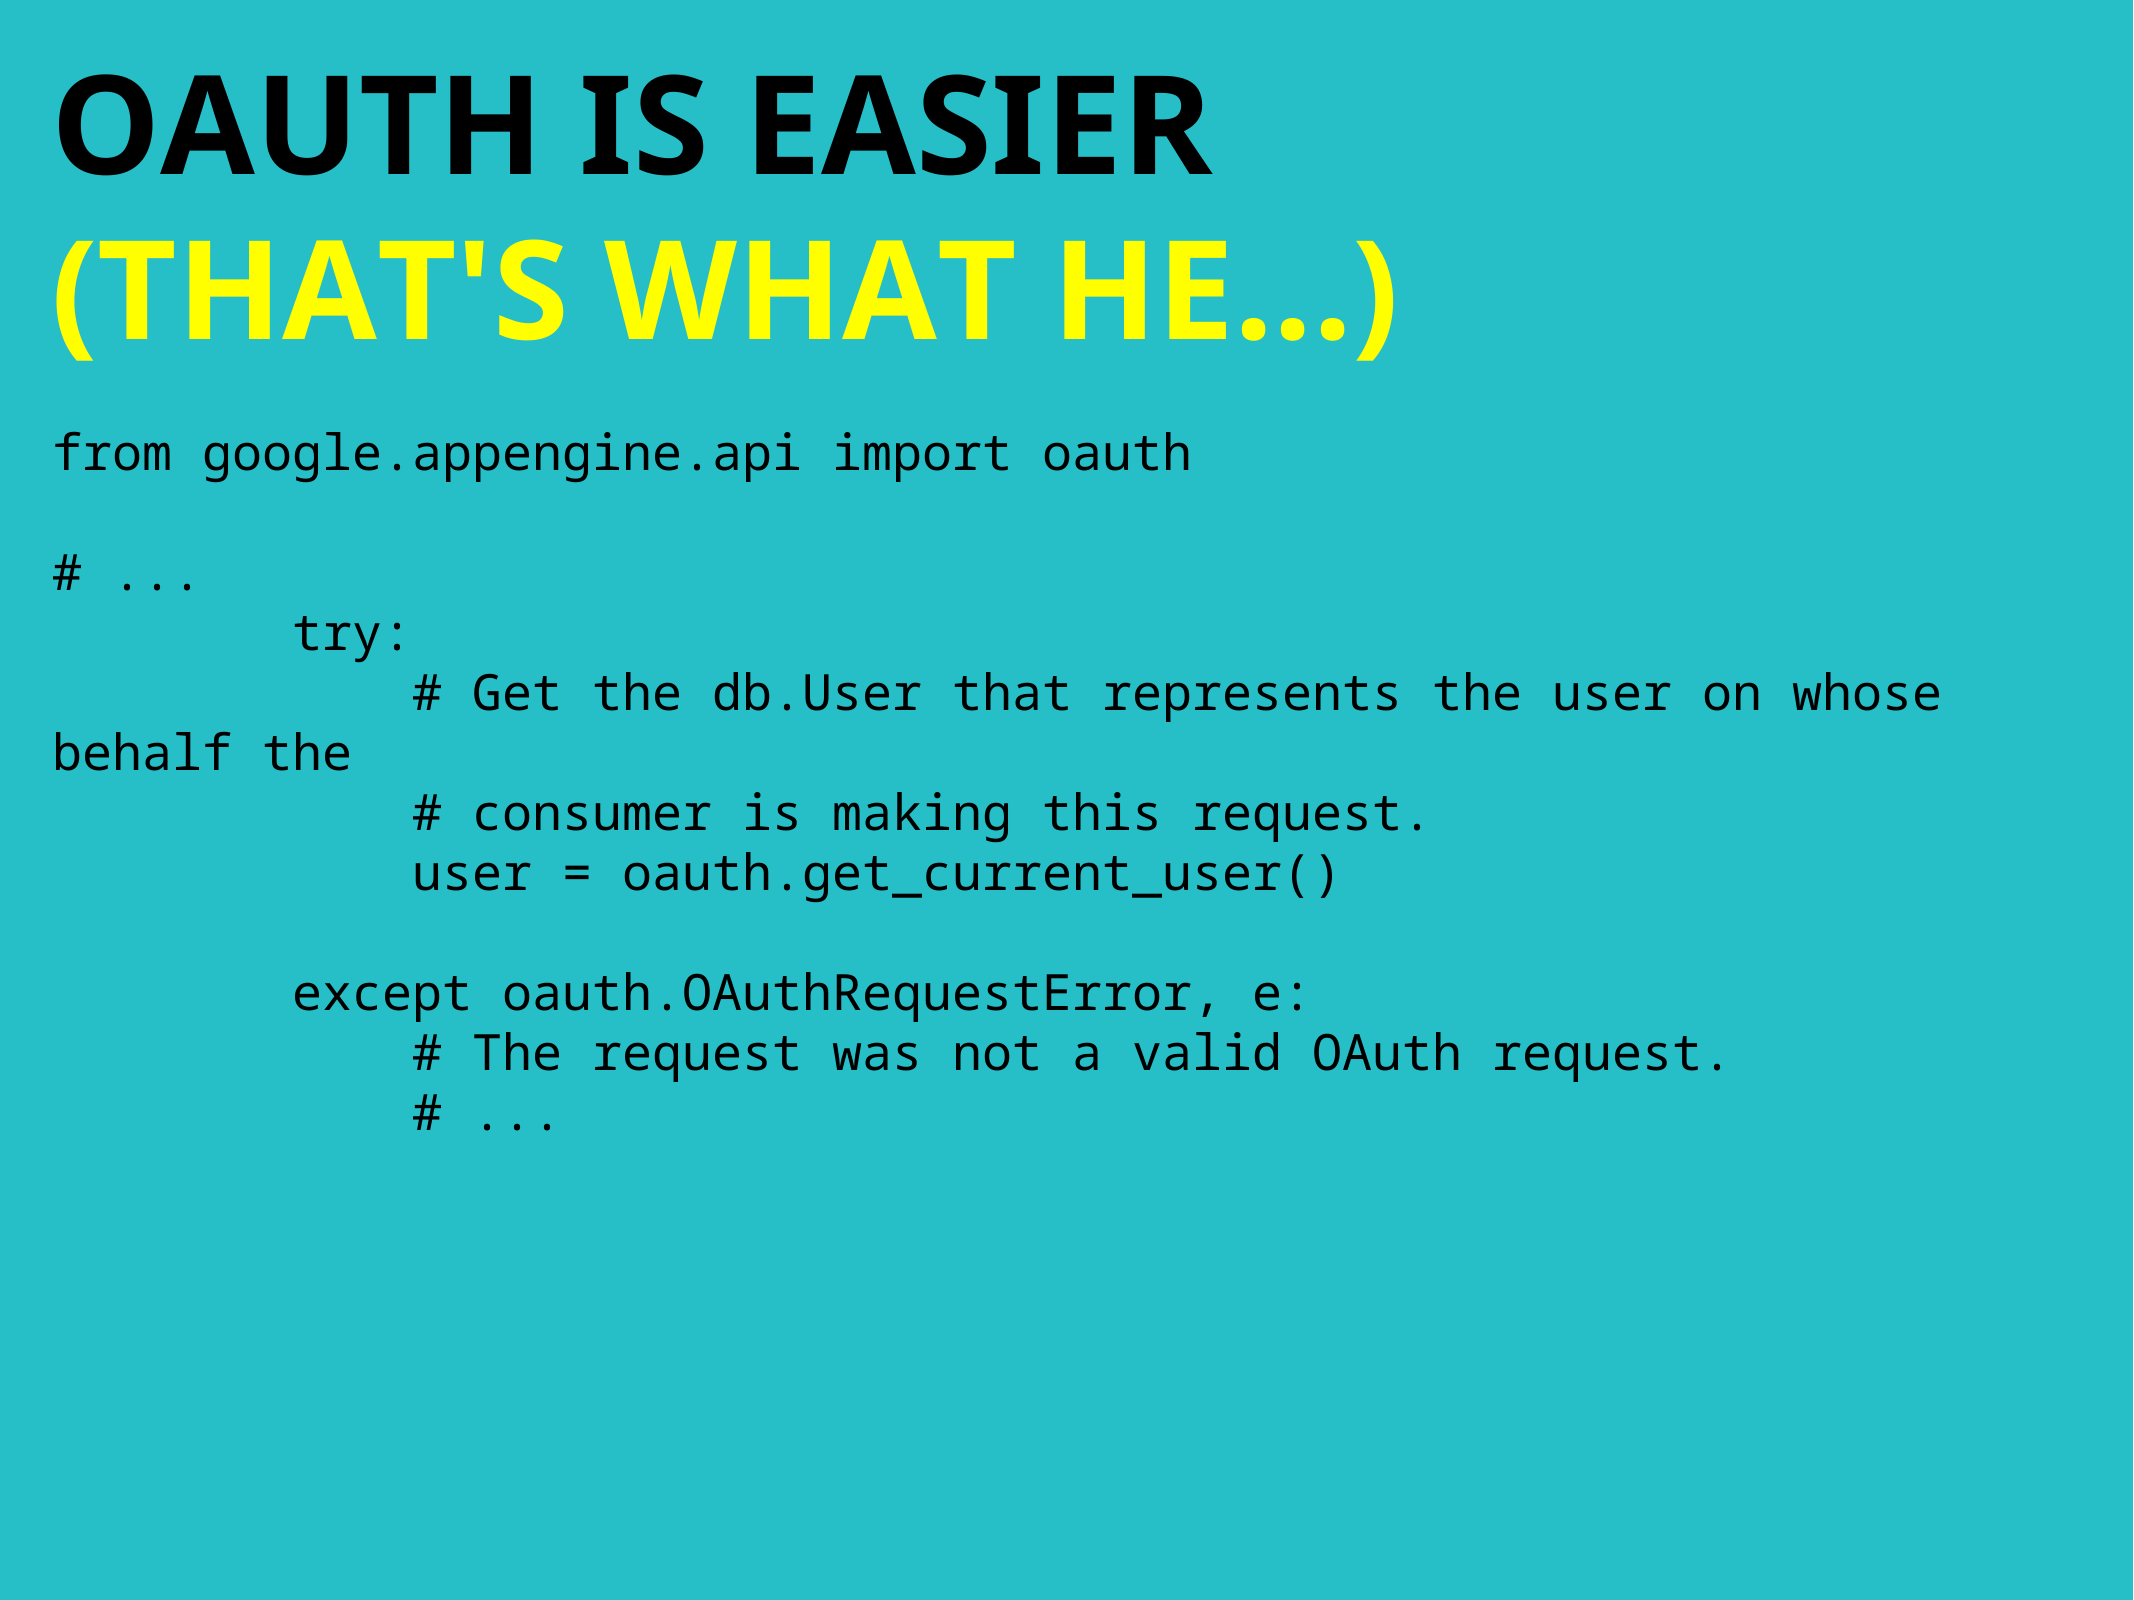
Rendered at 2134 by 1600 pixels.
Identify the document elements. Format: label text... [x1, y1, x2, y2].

text_box OAUTH IS EASIER (THAT'S WHAT HE...) [41, 37, 2134, 483]
text_box from google.appengine.api import oauth # ... try: # Get the db.User that represents the user on whose behalf the # consumer is making this request. user = oauth.get_current_user() except oauth.OAuthRequestError, e: # The request was not a valid OAuth request. # ... [37, 412, 2101, 1538]
